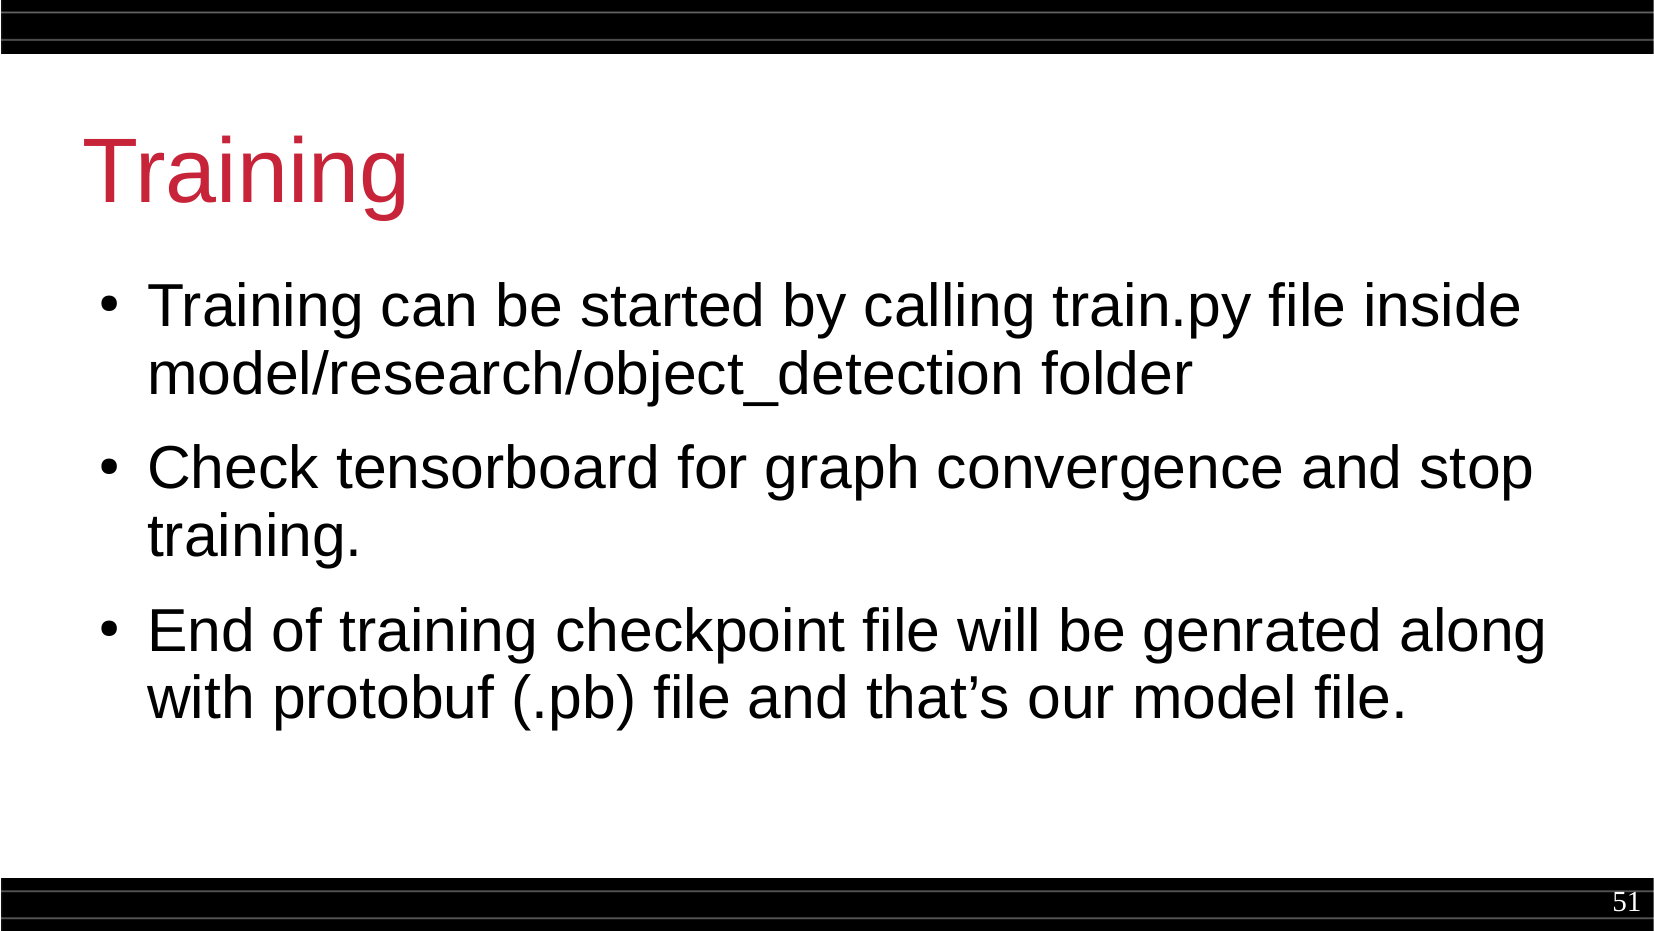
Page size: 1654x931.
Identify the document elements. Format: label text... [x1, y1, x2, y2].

picture [1, 878, 1654, 931]
title Training [82, 92, 1571, 249]
list Training can be started by calling train.py file inside model/research/object_detection folder Check tensorboard for graph convergence and stop training. End of training checkpoint file will be genrated along with protobuf (.pb) file and that’s our model file. [82, 271, 1571, 758]
picture [1, 0, 1654, 54]
